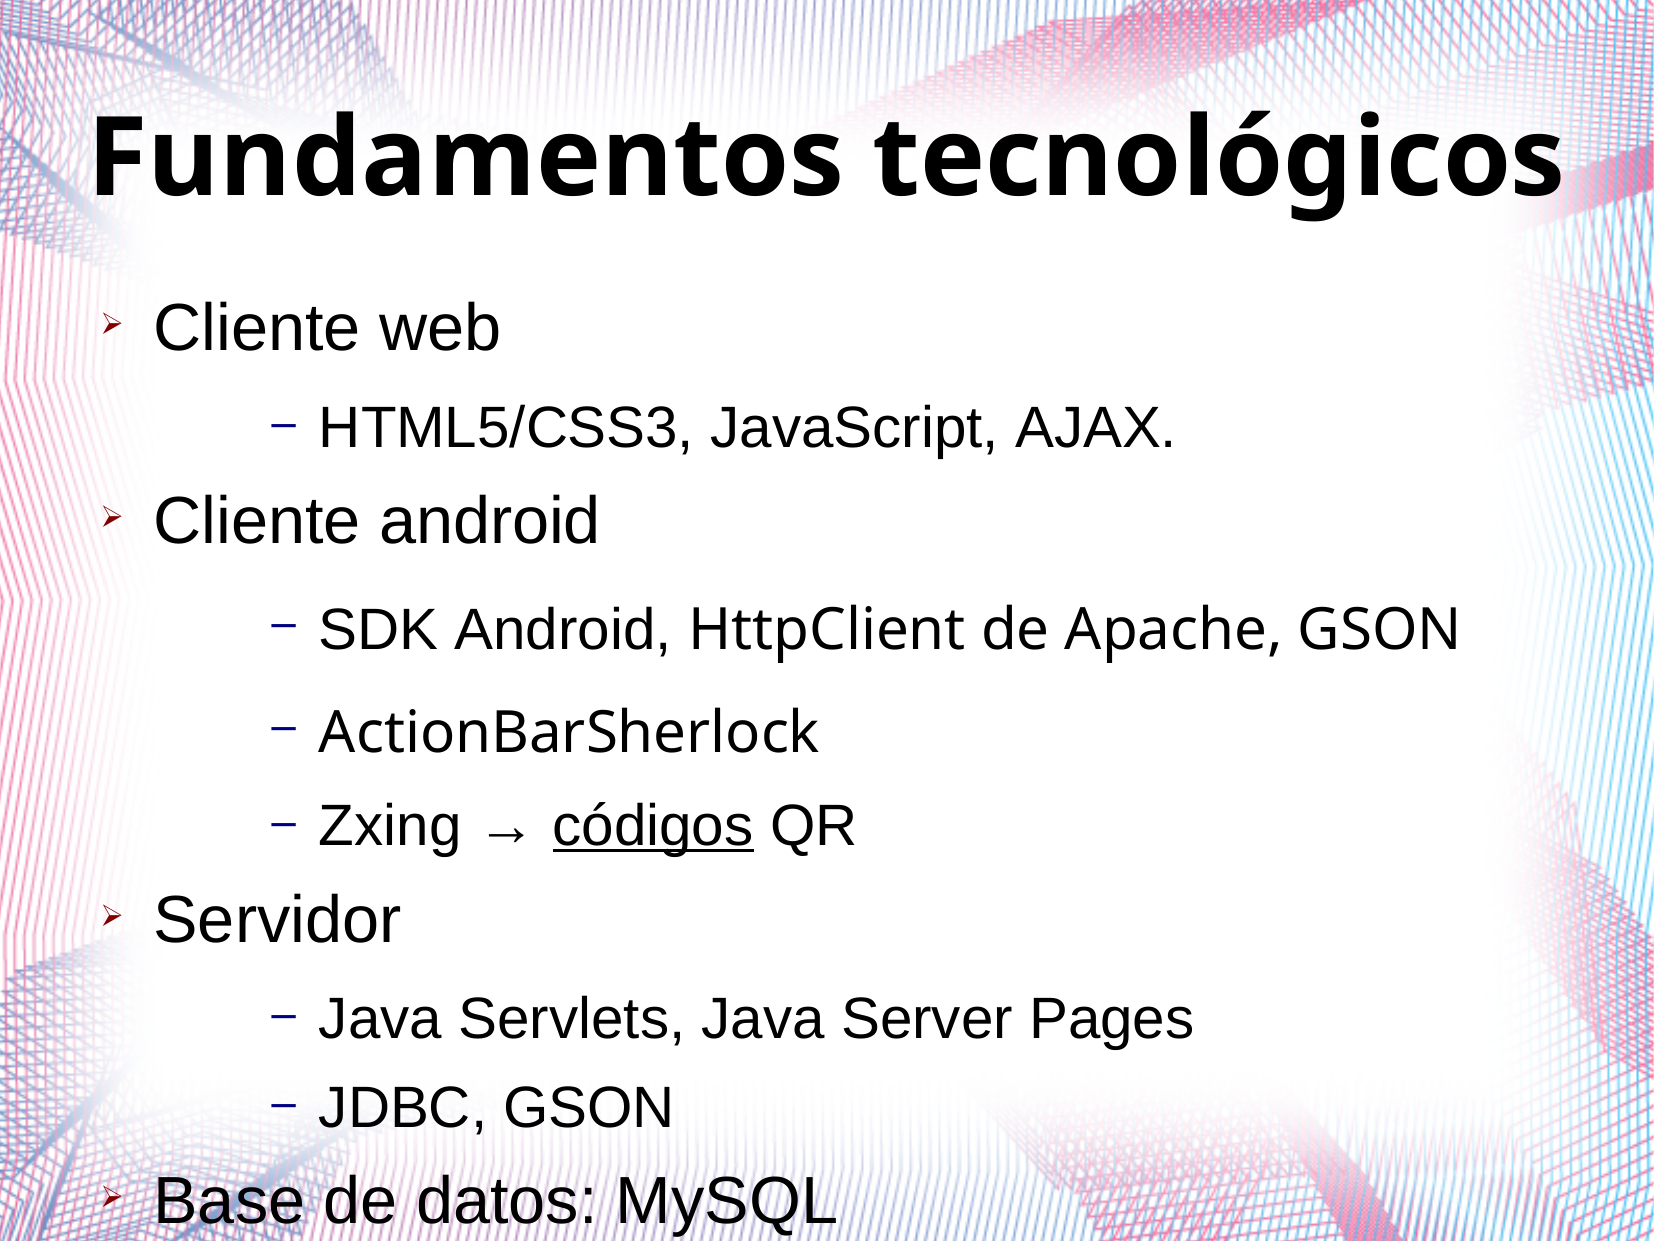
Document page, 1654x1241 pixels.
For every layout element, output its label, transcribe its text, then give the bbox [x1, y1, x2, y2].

list Cliente web HTML5/CSS3, JavaScript, AJAX. Cliente android SDK Android, HttpClient de Apache, GSON ActionBarSherlock Zxing → códigos QR Servidor Java Servlets, Java Server Pages JDBC, GSON Base de datos: MySQL [82, 290, 1571, 1216]
title Fundamentos tecnológicos [82, 24, 1571, 281]
picture [0, 0, 1654, 1241]
